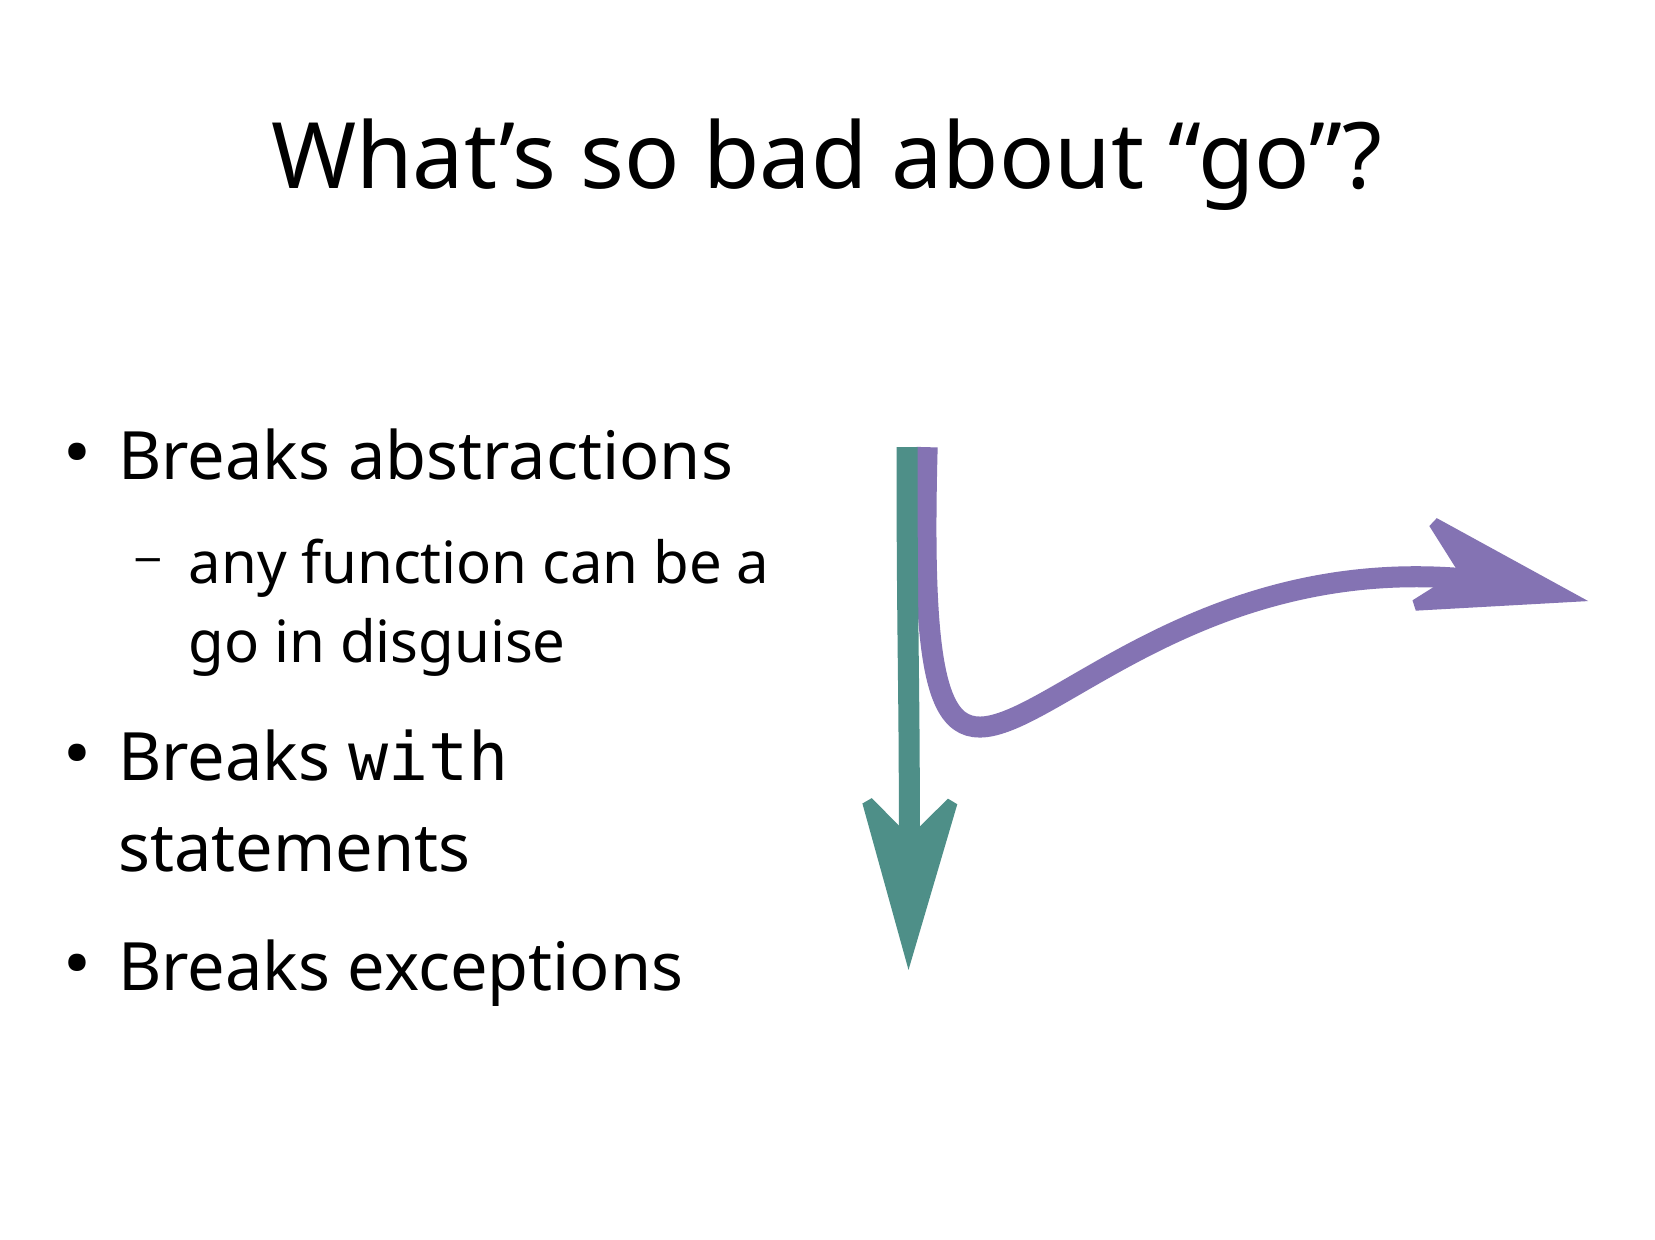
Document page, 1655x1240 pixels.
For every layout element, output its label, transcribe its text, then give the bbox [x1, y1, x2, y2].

list Breaks abstractions any function can be a go in disguise Breaks with statements Breaks exceptions [47, 407, 822, 1156]
title What’s so bad about “go”? [82, 49, 1572, 257]
picture [856, 446, 1589, 970]
